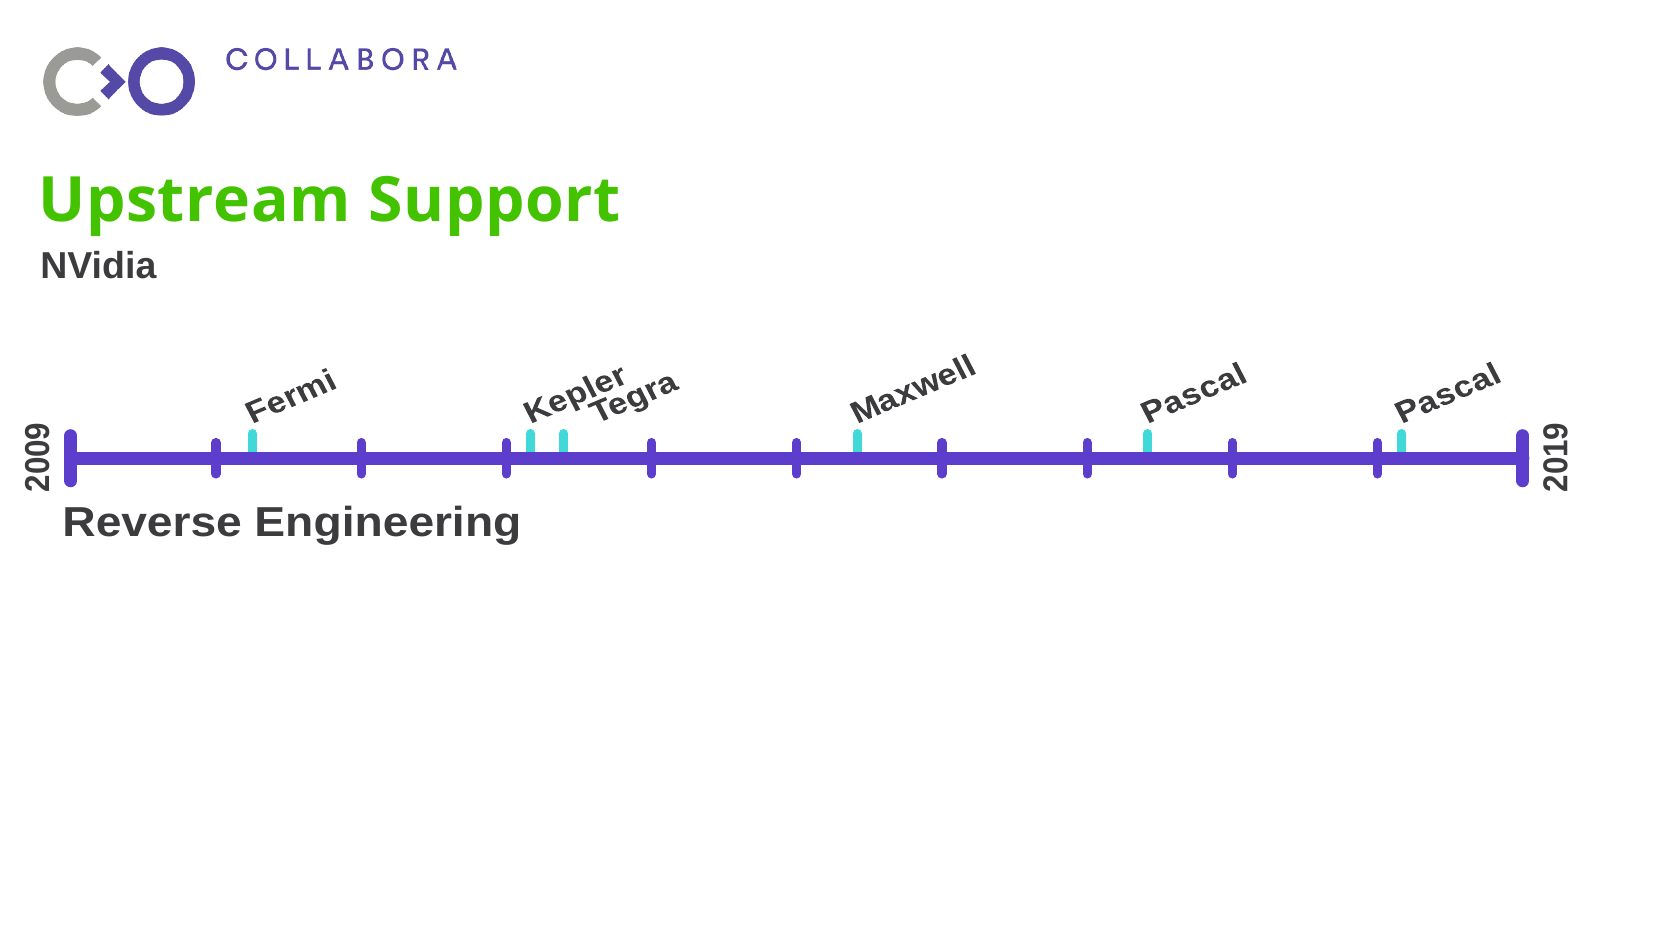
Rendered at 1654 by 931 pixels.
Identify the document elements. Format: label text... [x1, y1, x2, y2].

picture [43, 47, 457, 116]
picture [3, 233, 1654, 572]
title Upstream Support [38, 159, 1614, 216]
